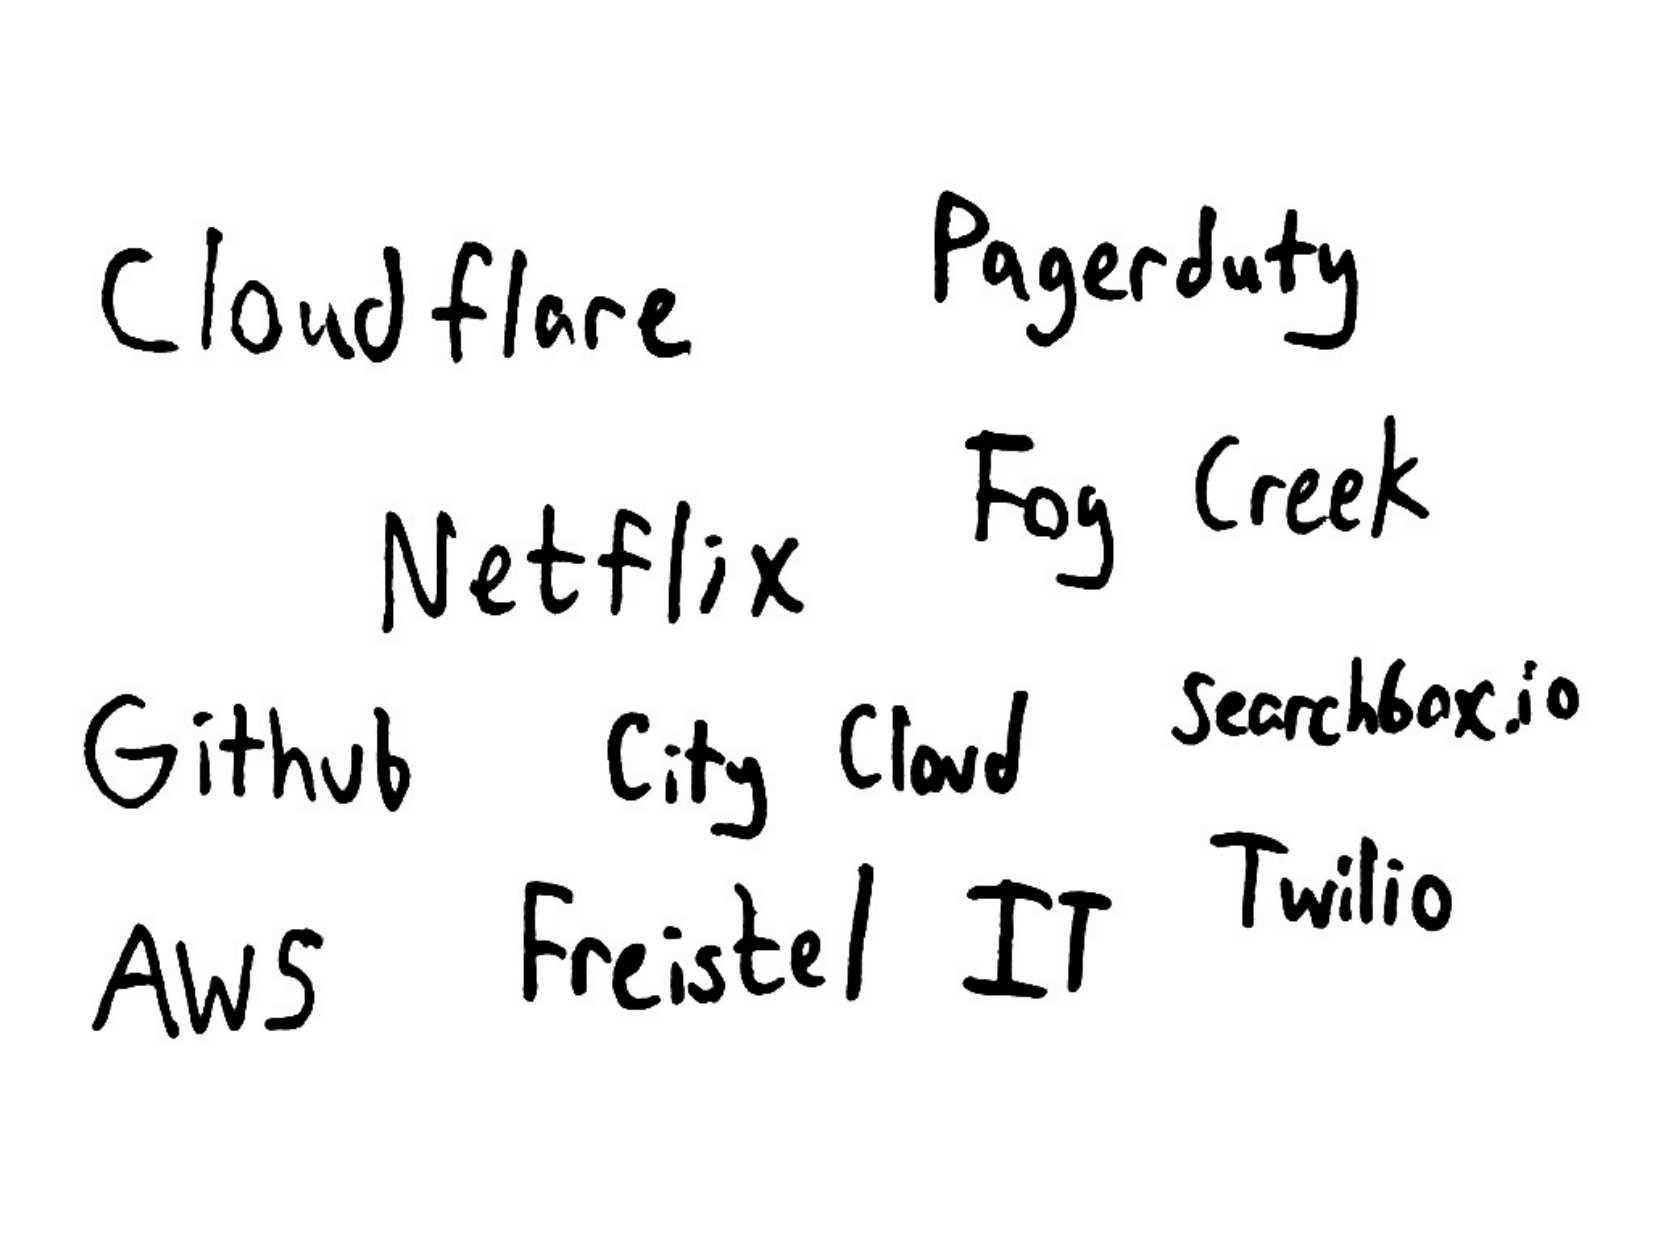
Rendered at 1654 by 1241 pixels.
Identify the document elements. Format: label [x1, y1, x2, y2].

picture [15, 155, 1626, 1111]
